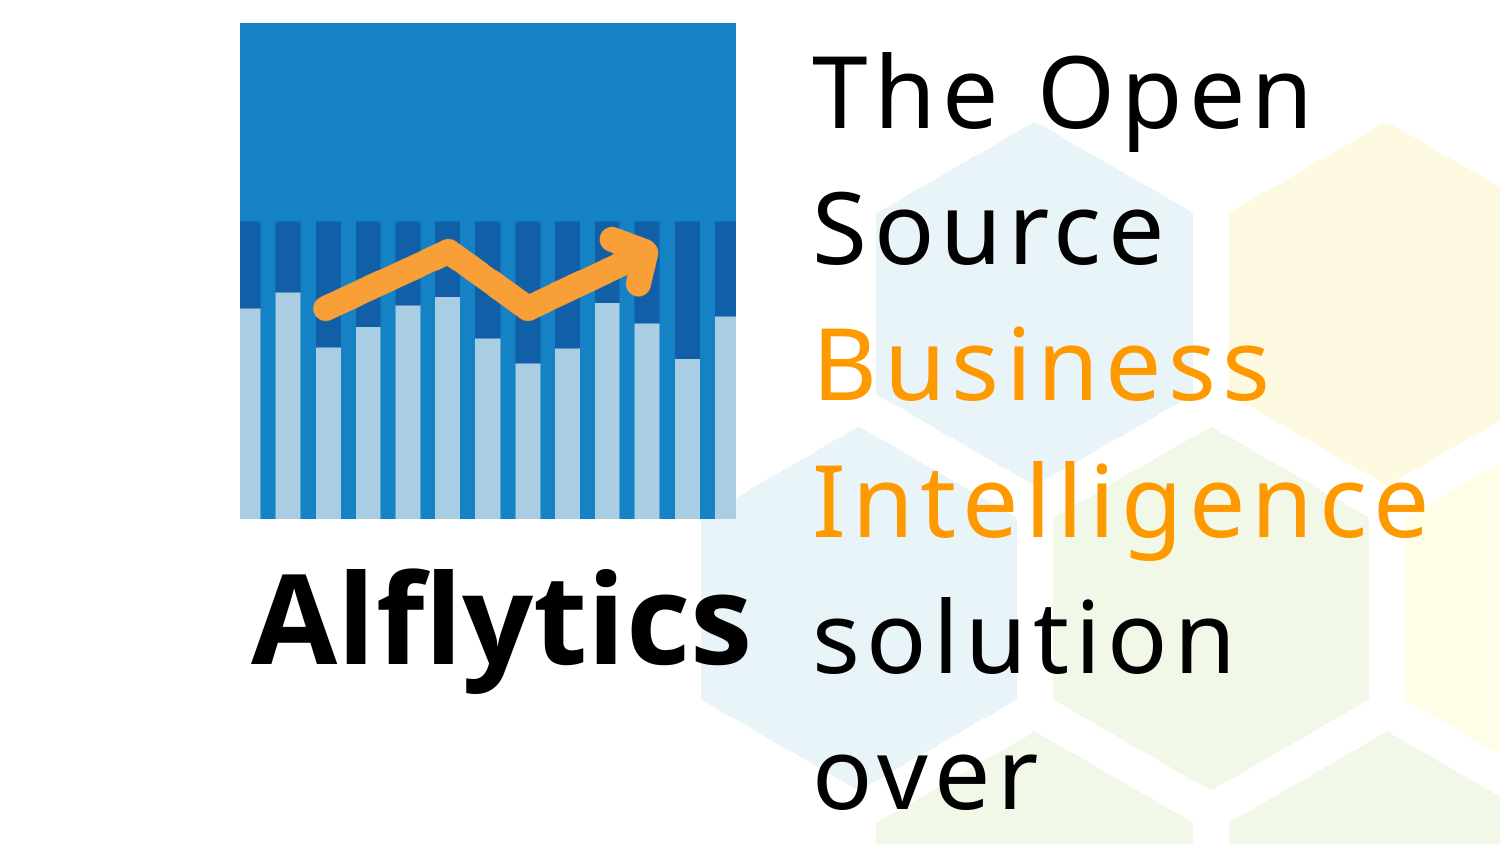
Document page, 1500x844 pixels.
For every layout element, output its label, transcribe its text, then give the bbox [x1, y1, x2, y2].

text_box Alflytics [236, 523, 792, 676]
picture [0, 0, 1500, 844]
text_box The Open Source Business Intelligence solution over Alfresco [798, 13, 1500, 734]
